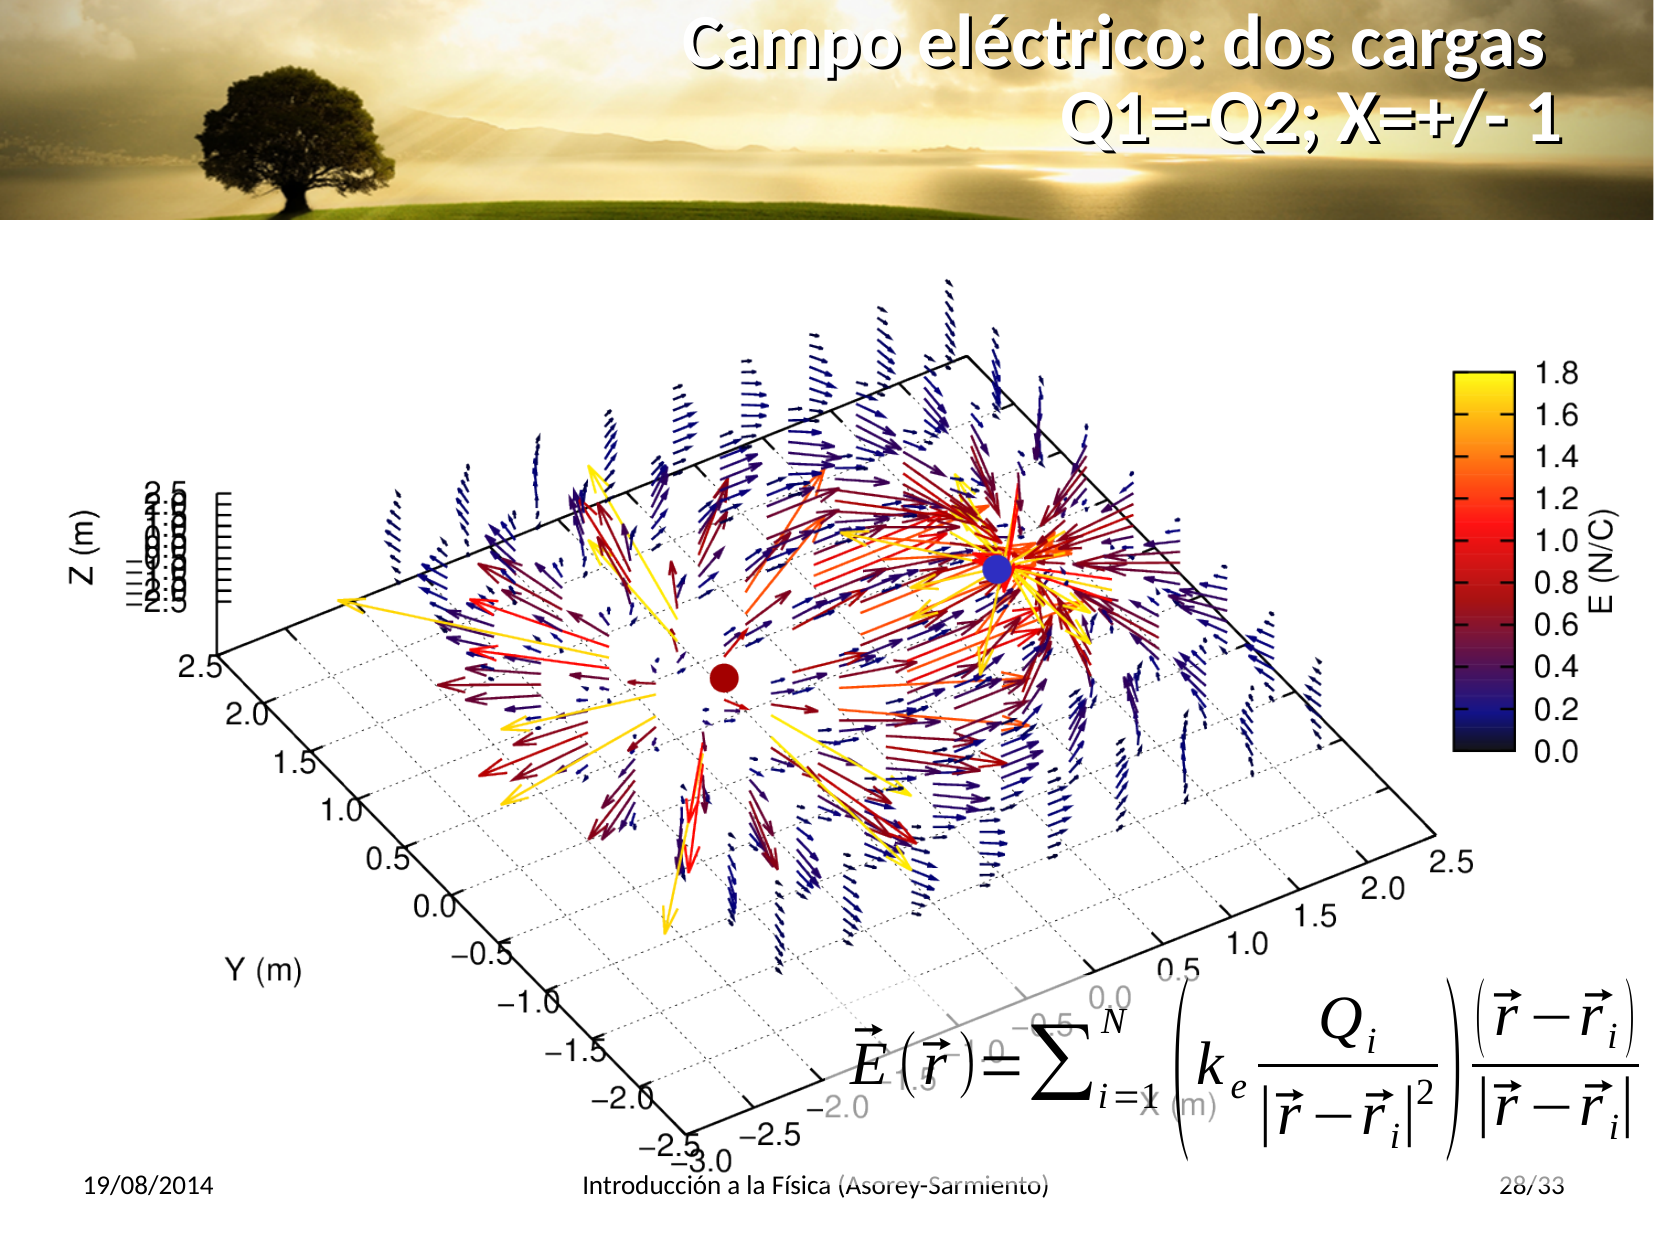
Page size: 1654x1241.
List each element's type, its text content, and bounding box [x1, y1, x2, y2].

chart [840, 975, 1649, 1166]
title Campo eléctrico: dos cargas Q1=-Q2; X=+/- 1 [75, 0, 1564, 101]
picture [0, 0, 1654, 1241]
text_box [825, 975, 1654, 1186]
